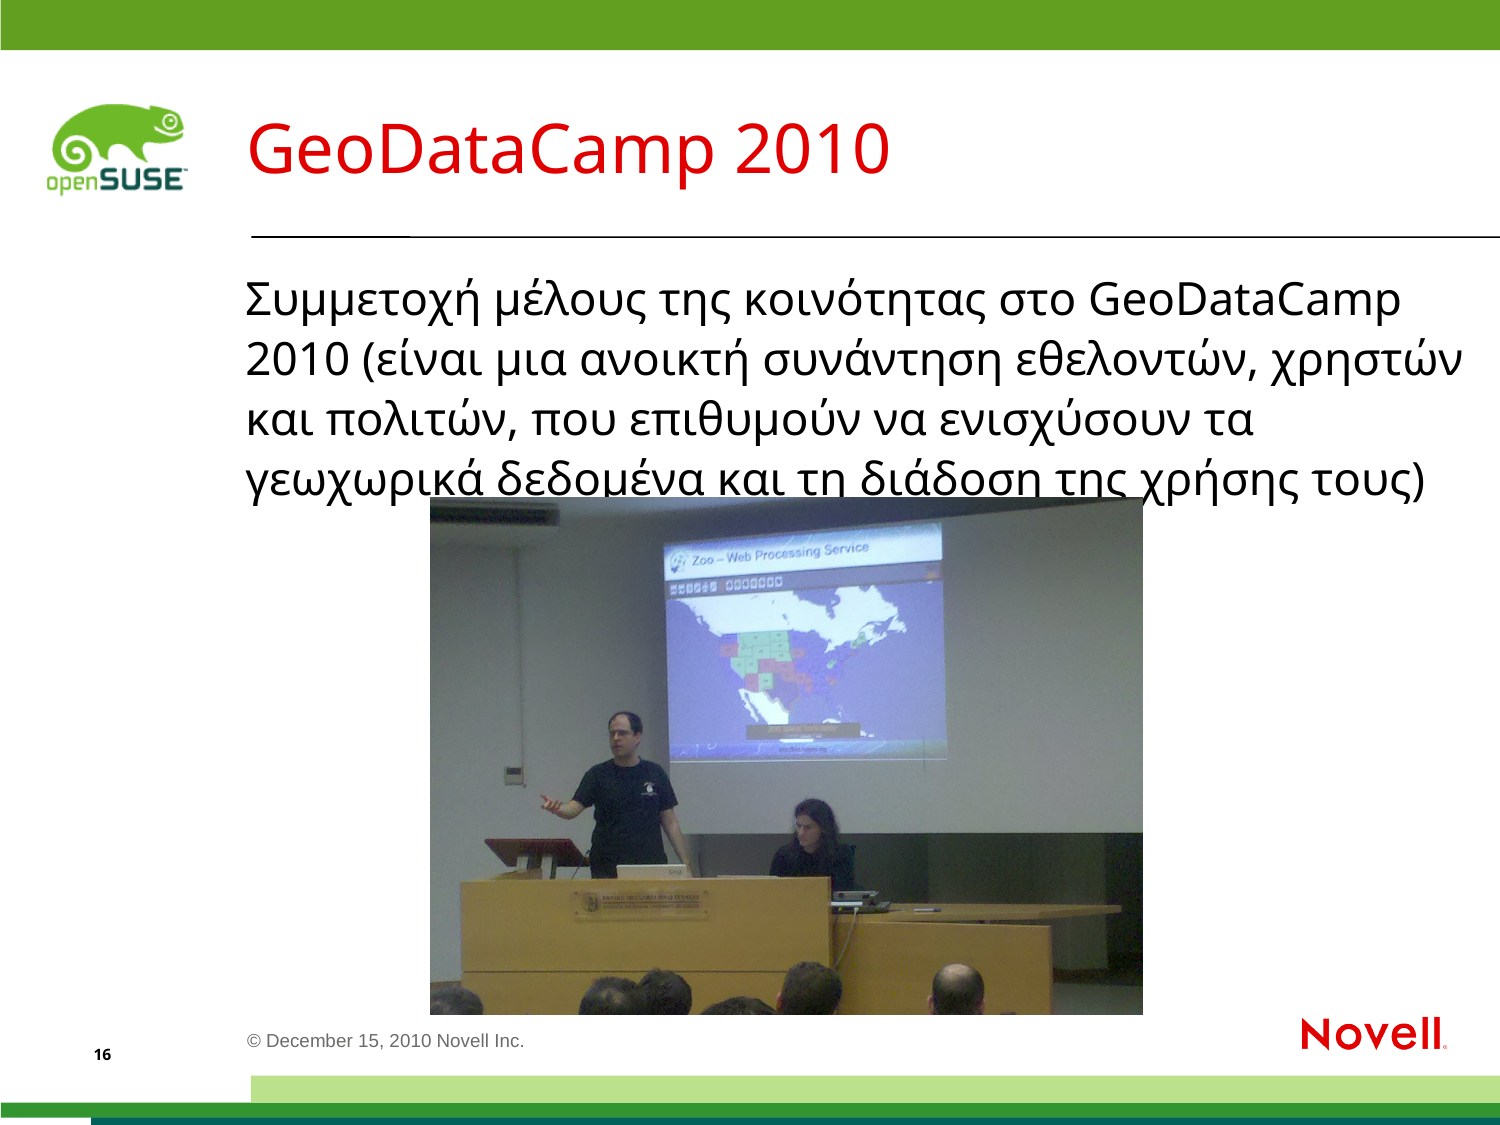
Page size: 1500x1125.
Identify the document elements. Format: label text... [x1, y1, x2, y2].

picture [1295, 1011, 1453, 1056]
picture [430, 497, 1143, 1015]
picture [47, 104, 188, 197]
title GeoDataCamp 2010 [246, 68, 1409, 231]
list Συμμετοχή μέλους της κοινότητας στο GeoDataCamp 2010 (είναι μια ανοικτή συνάντηση εθελοντών, χρηστών και πολιτών, που επιθυμούν να ενισχύσουν τα γεωχωρικά δεδομένα και τη διάδοση της χρήσης τους) [245, 267, 1488, 1010]
